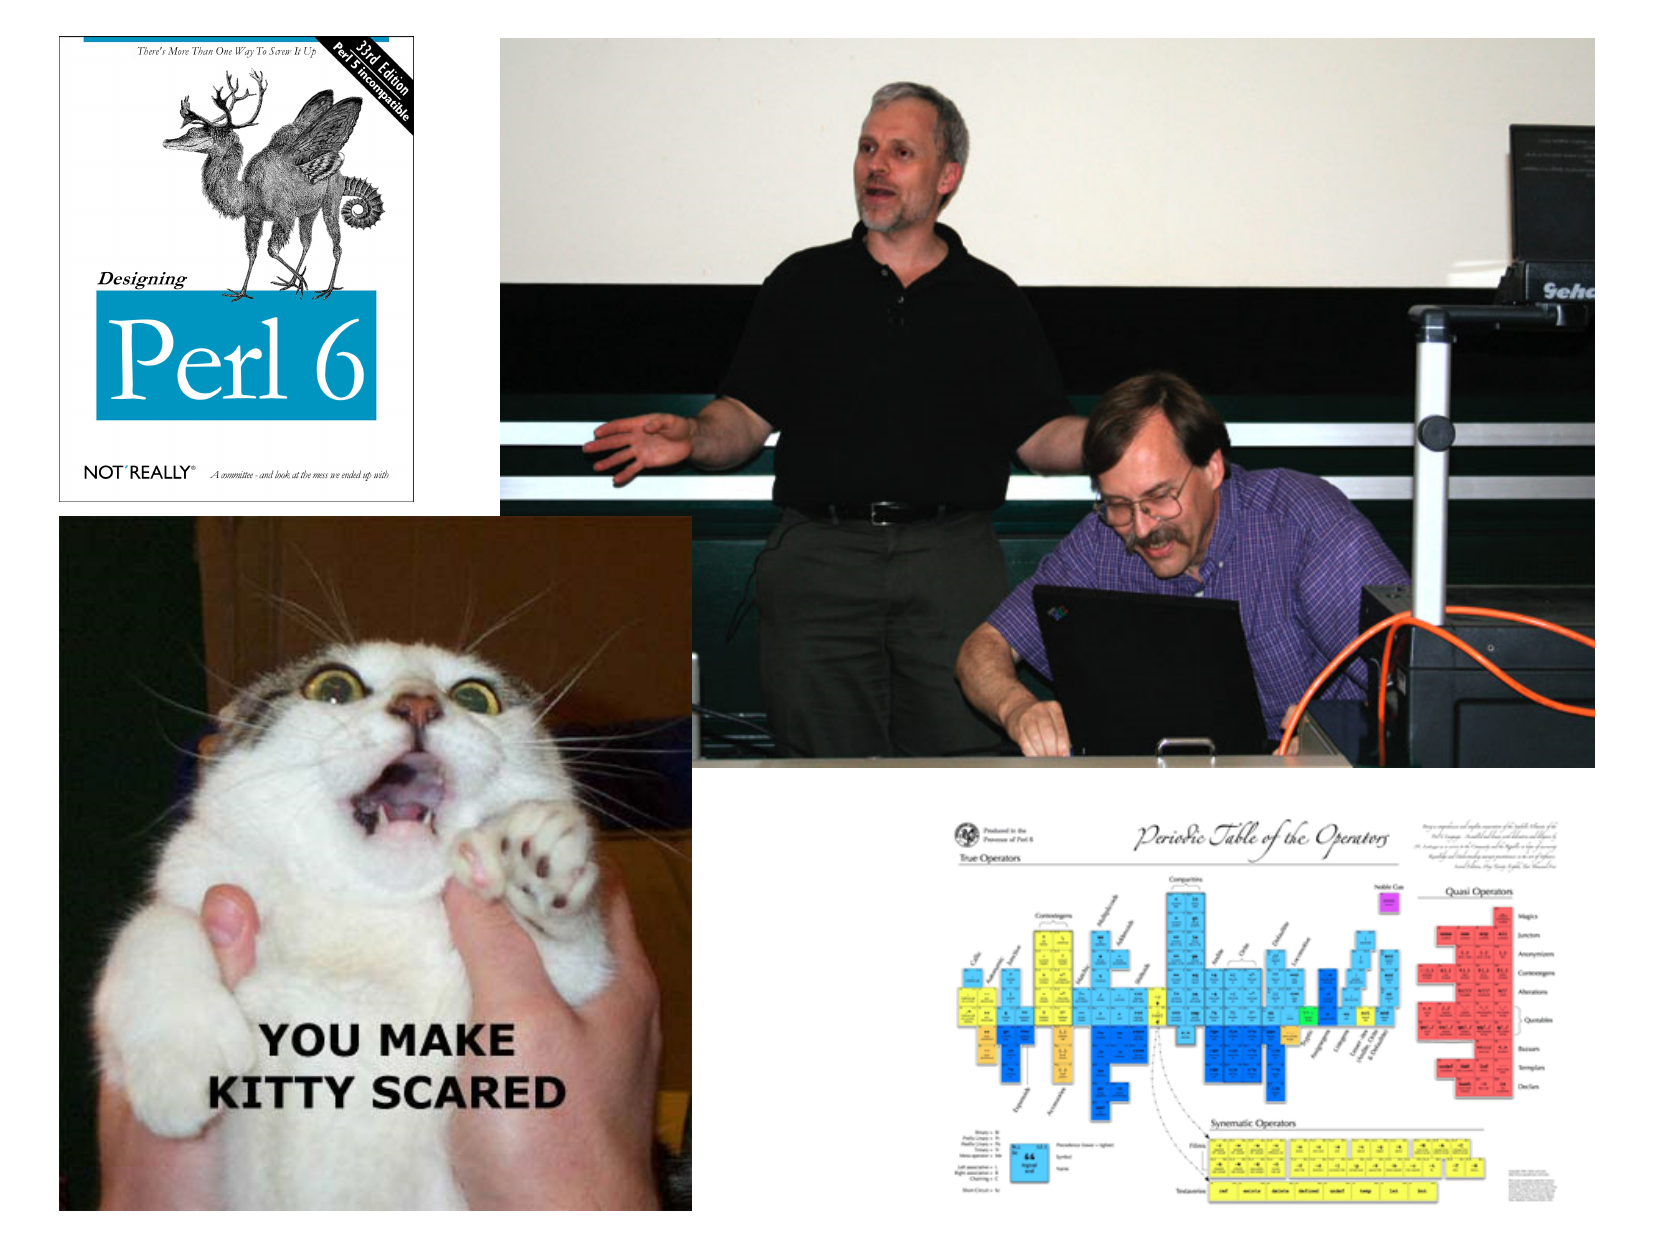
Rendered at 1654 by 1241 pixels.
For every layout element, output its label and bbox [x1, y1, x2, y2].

picture [59, 38, 1595, 1211]
text_box [82, 290, 500, 516]
picture [944, 812, 1570, 1211]
text_box [692, 768, 1571, 1109]
picture [59, 36, 414, 502]
